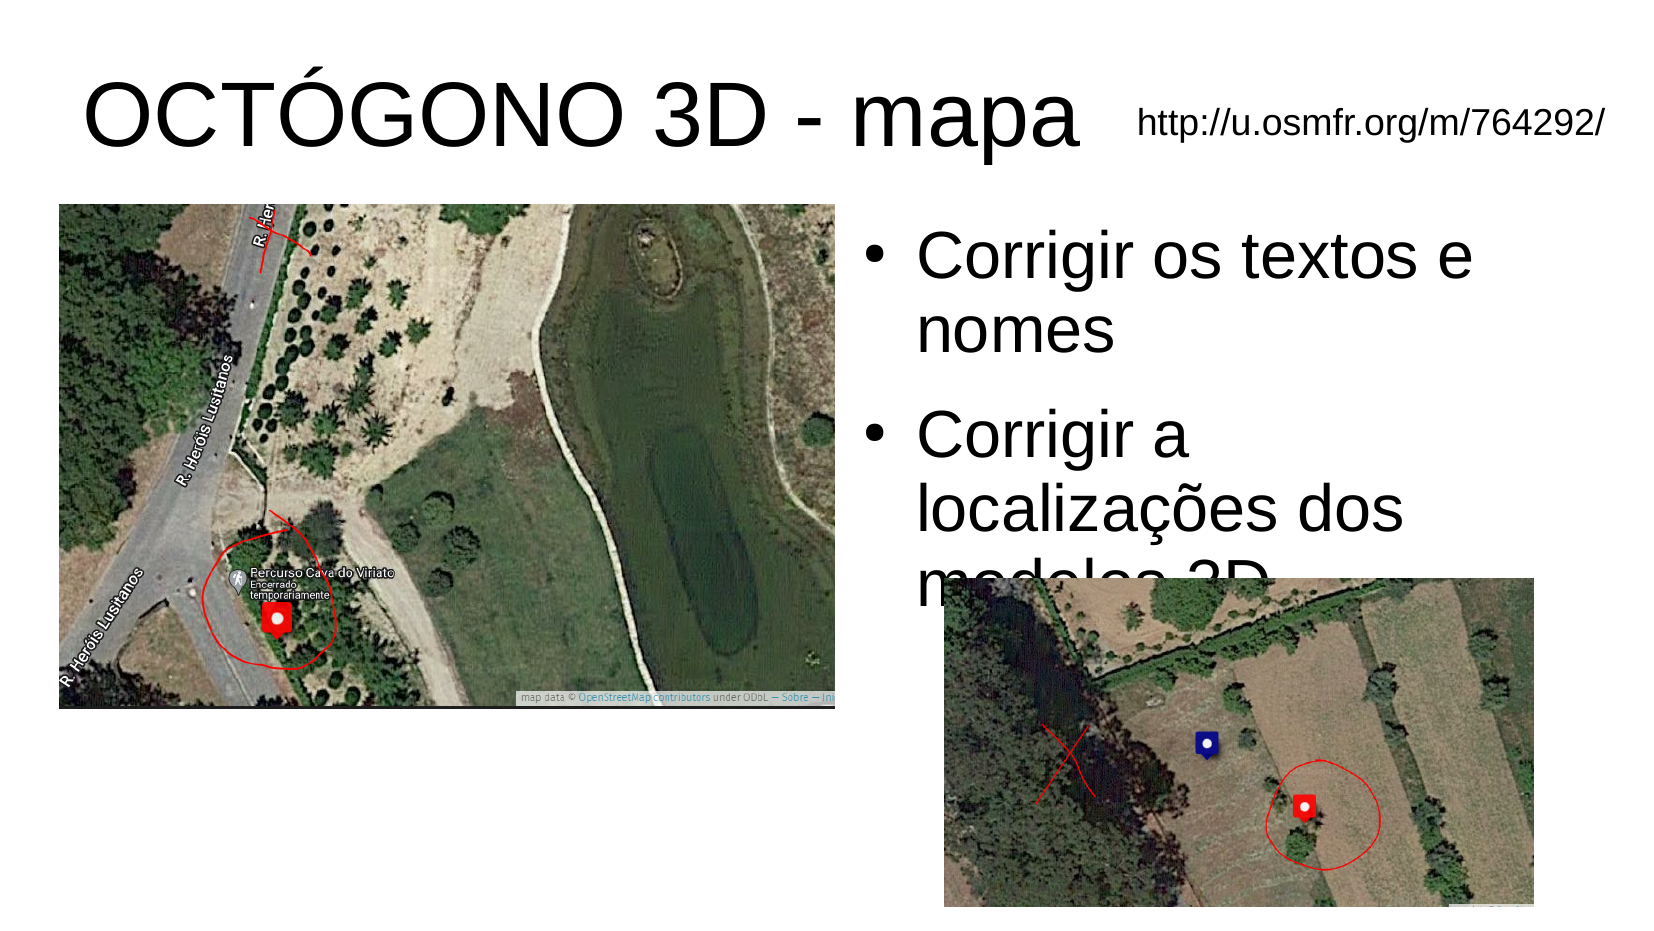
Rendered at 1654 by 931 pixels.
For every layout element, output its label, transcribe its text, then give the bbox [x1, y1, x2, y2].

list Corrigir os textos e nomes Corrigir a localizações dos modelos 3D [845, 217, 1572, 758]
title OCTÓGONO 3D - mapa [82, 37, 1571, 193]
picture [944, 578, 1534, 907]
text_box http://u.osmfr.org/m/764292/ [1571, 94, 1621, 152]
picture [59, 204, 835, 709]
